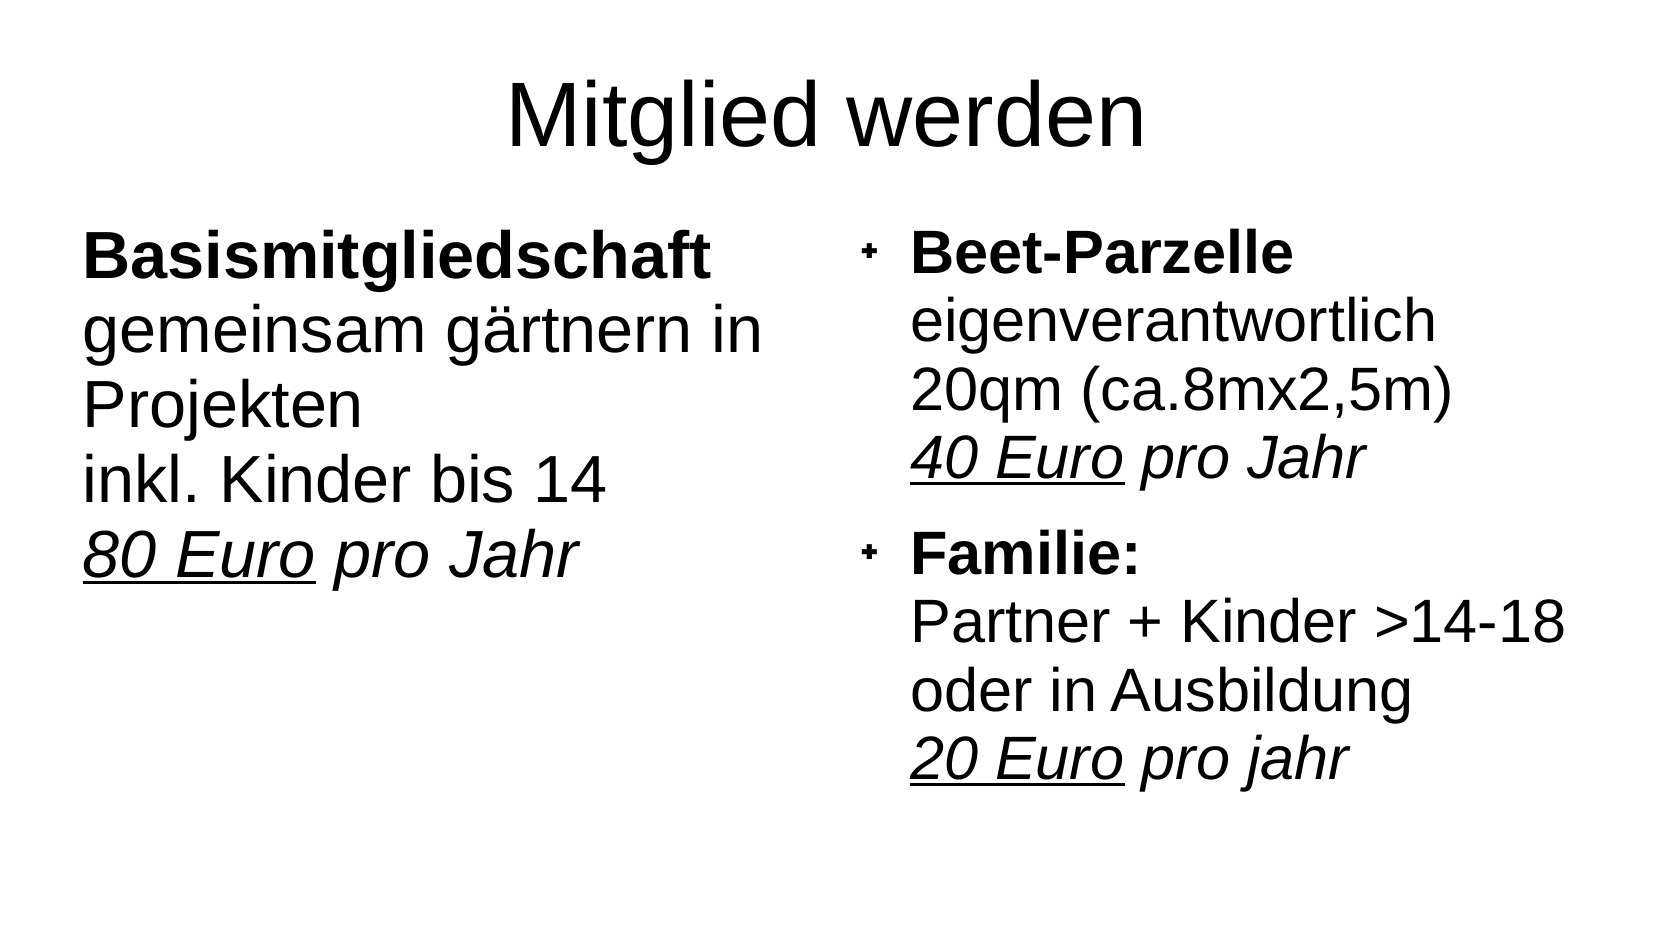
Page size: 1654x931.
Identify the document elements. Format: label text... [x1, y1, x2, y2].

title Mitglied werden [82, 37, 1571, 193]
list Beet-Parzelle eigenverantwortlich 20qm (ca.8mx2,5m) 40 Euro pro Jahr Familie: Partner + Kinder >14-18 oder in Ausbildung 20 Euro pro jahr [845, 217, 1572, 866]
list Basismitgliedschaft gemeinsam gärtnern in Projekten inkl. Kinder bis 14 80 Euro pro Jahr [82, 217, 809, 893]
